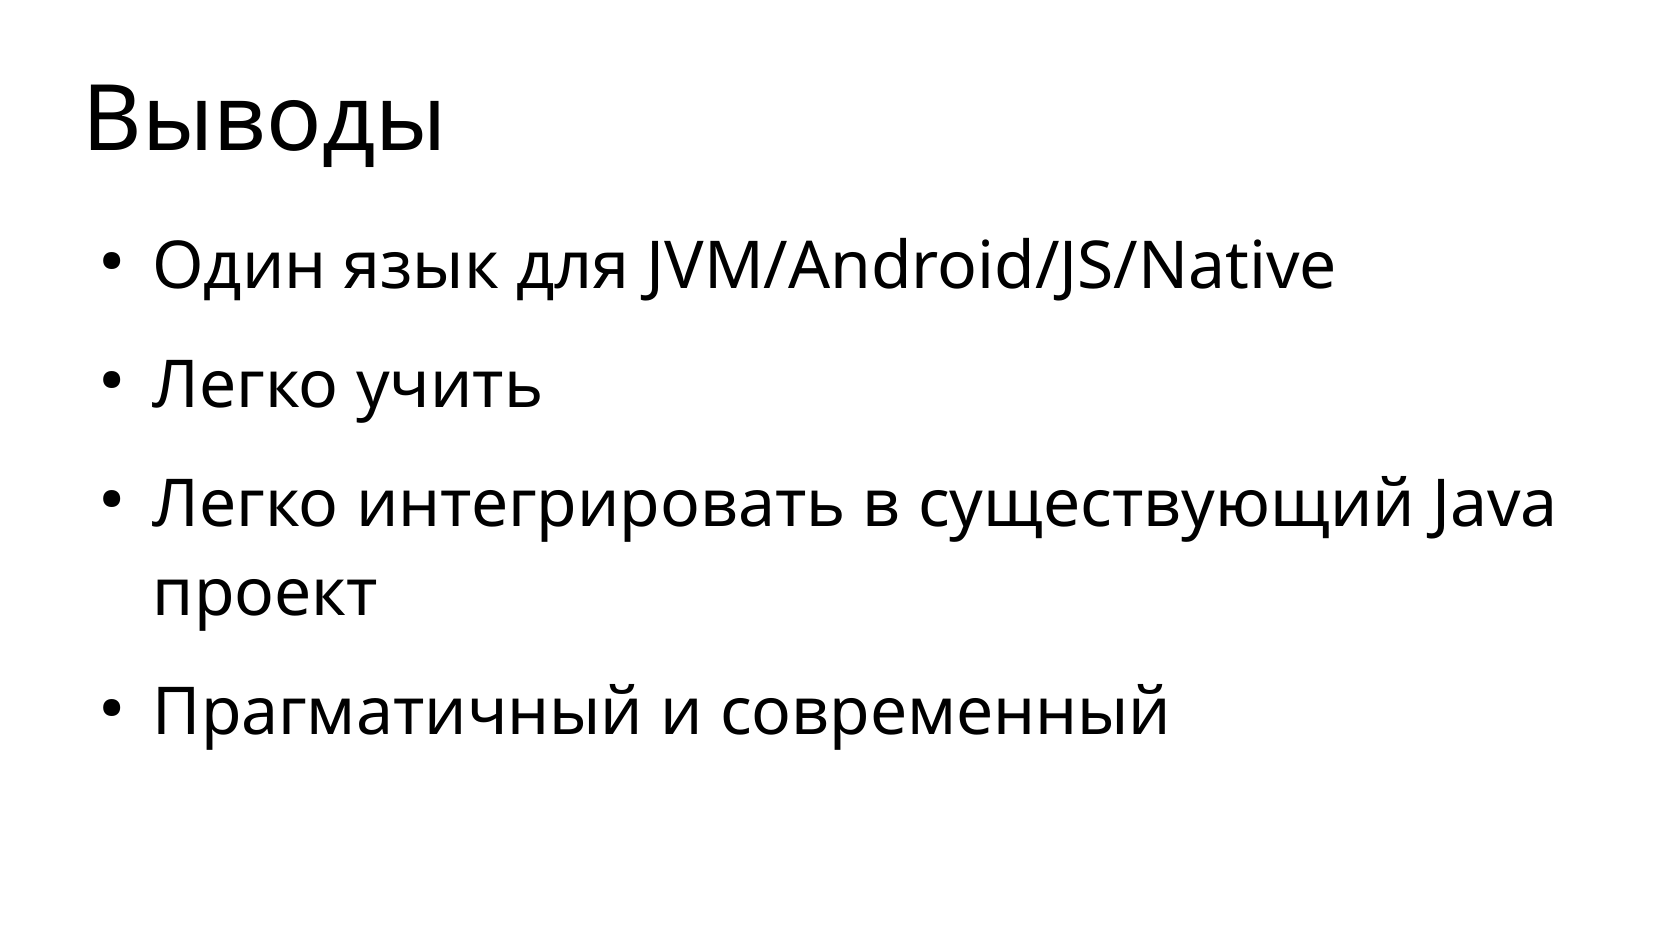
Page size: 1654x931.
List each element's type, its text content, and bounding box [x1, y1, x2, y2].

title Выводы [82, 37, 1571, 193]
list Один язык для JVM/Android/JS/Native Легко учить Легко интегрировать в существующий Java проект Прагматичный и современный [82, 217, 1571, 758]
